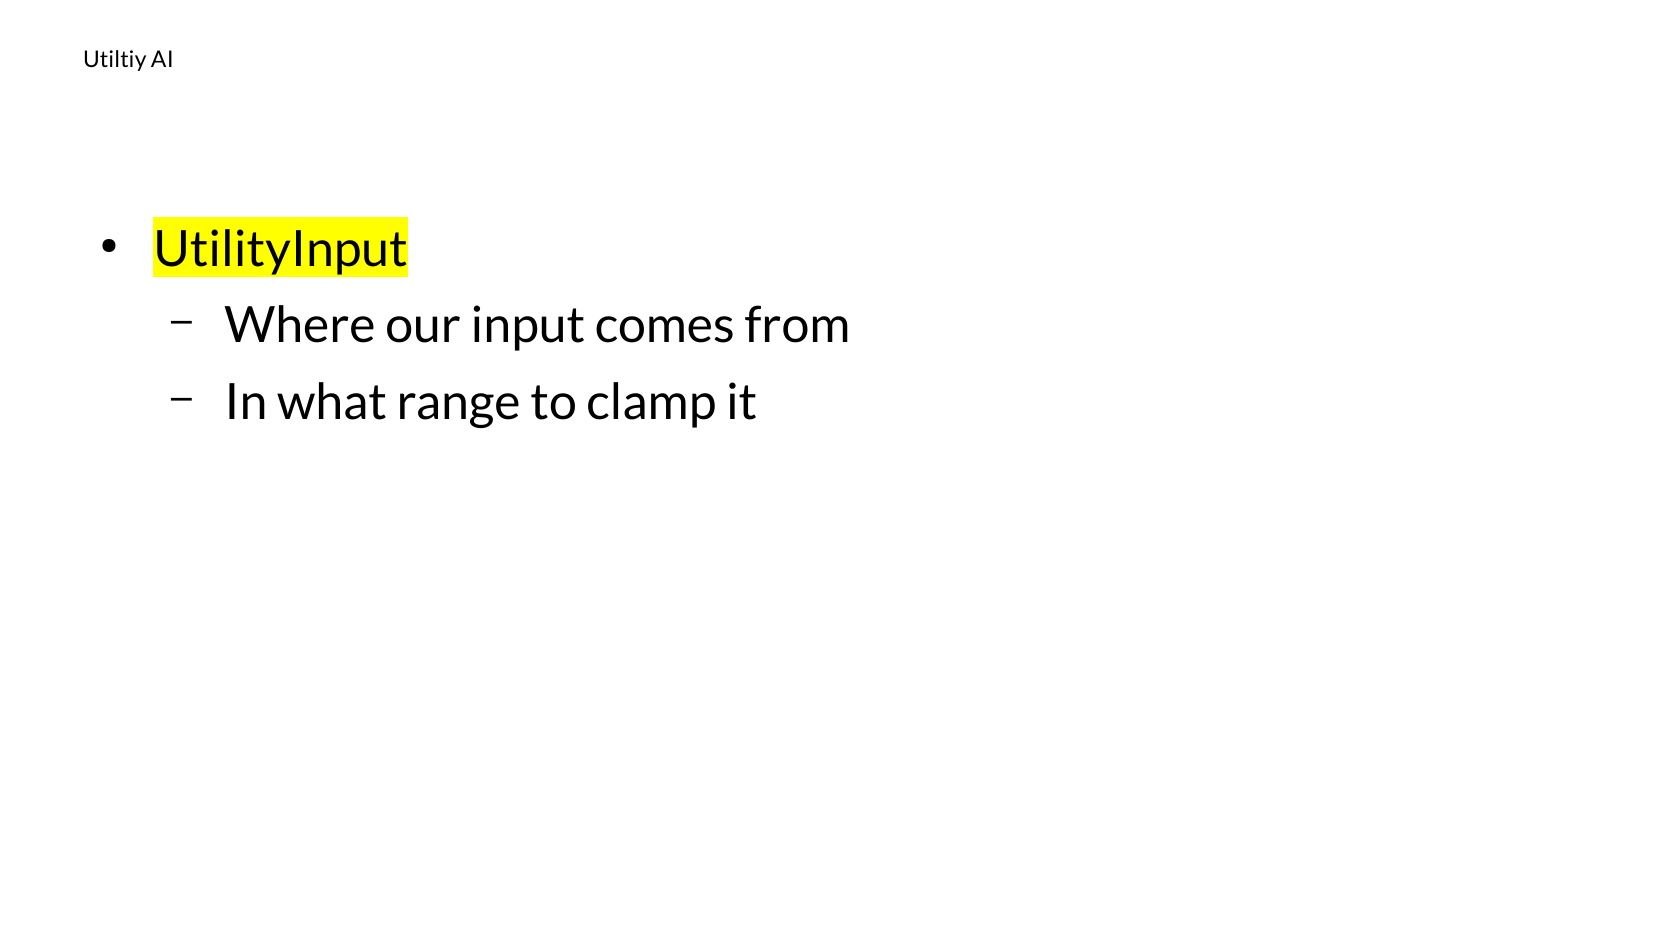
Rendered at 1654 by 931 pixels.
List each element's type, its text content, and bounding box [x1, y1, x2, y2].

title Utiltiy AI [83, 0, 1571, 119]
list UtilityInput Where our input comes from In what range to clamp it [82, 217, 1571, 839]
